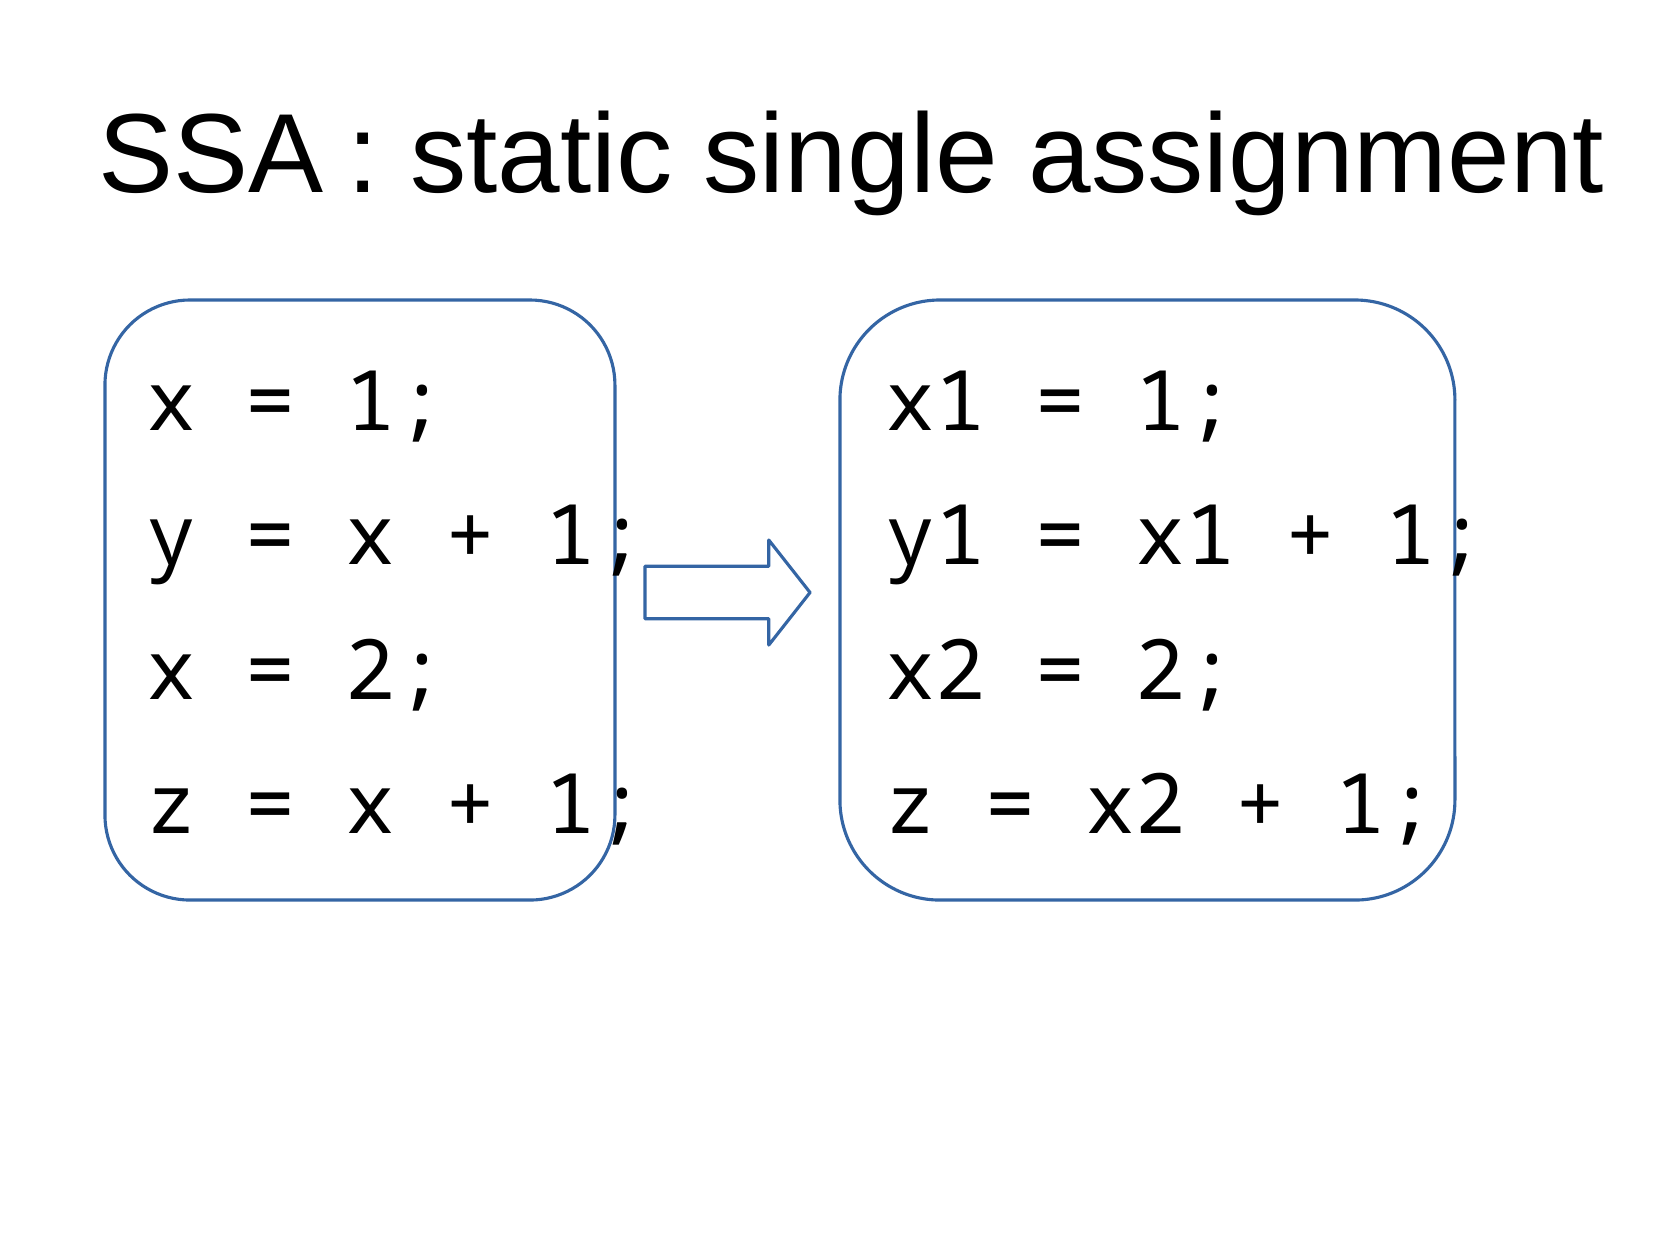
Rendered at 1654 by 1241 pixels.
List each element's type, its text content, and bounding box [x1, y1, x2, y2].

title SSA : static single assignment [82, 49, 1621, 257]
text_box [645, 540, 811, 646]
text_box x1 = 1; y1 = x1 + 1; x2 = 2; z = x2 + 1; [839, 300, 1455, 901]
text_box x = 1; y = x + 1; x = 2; z = x + 1; [104, 300, 615, 901]
